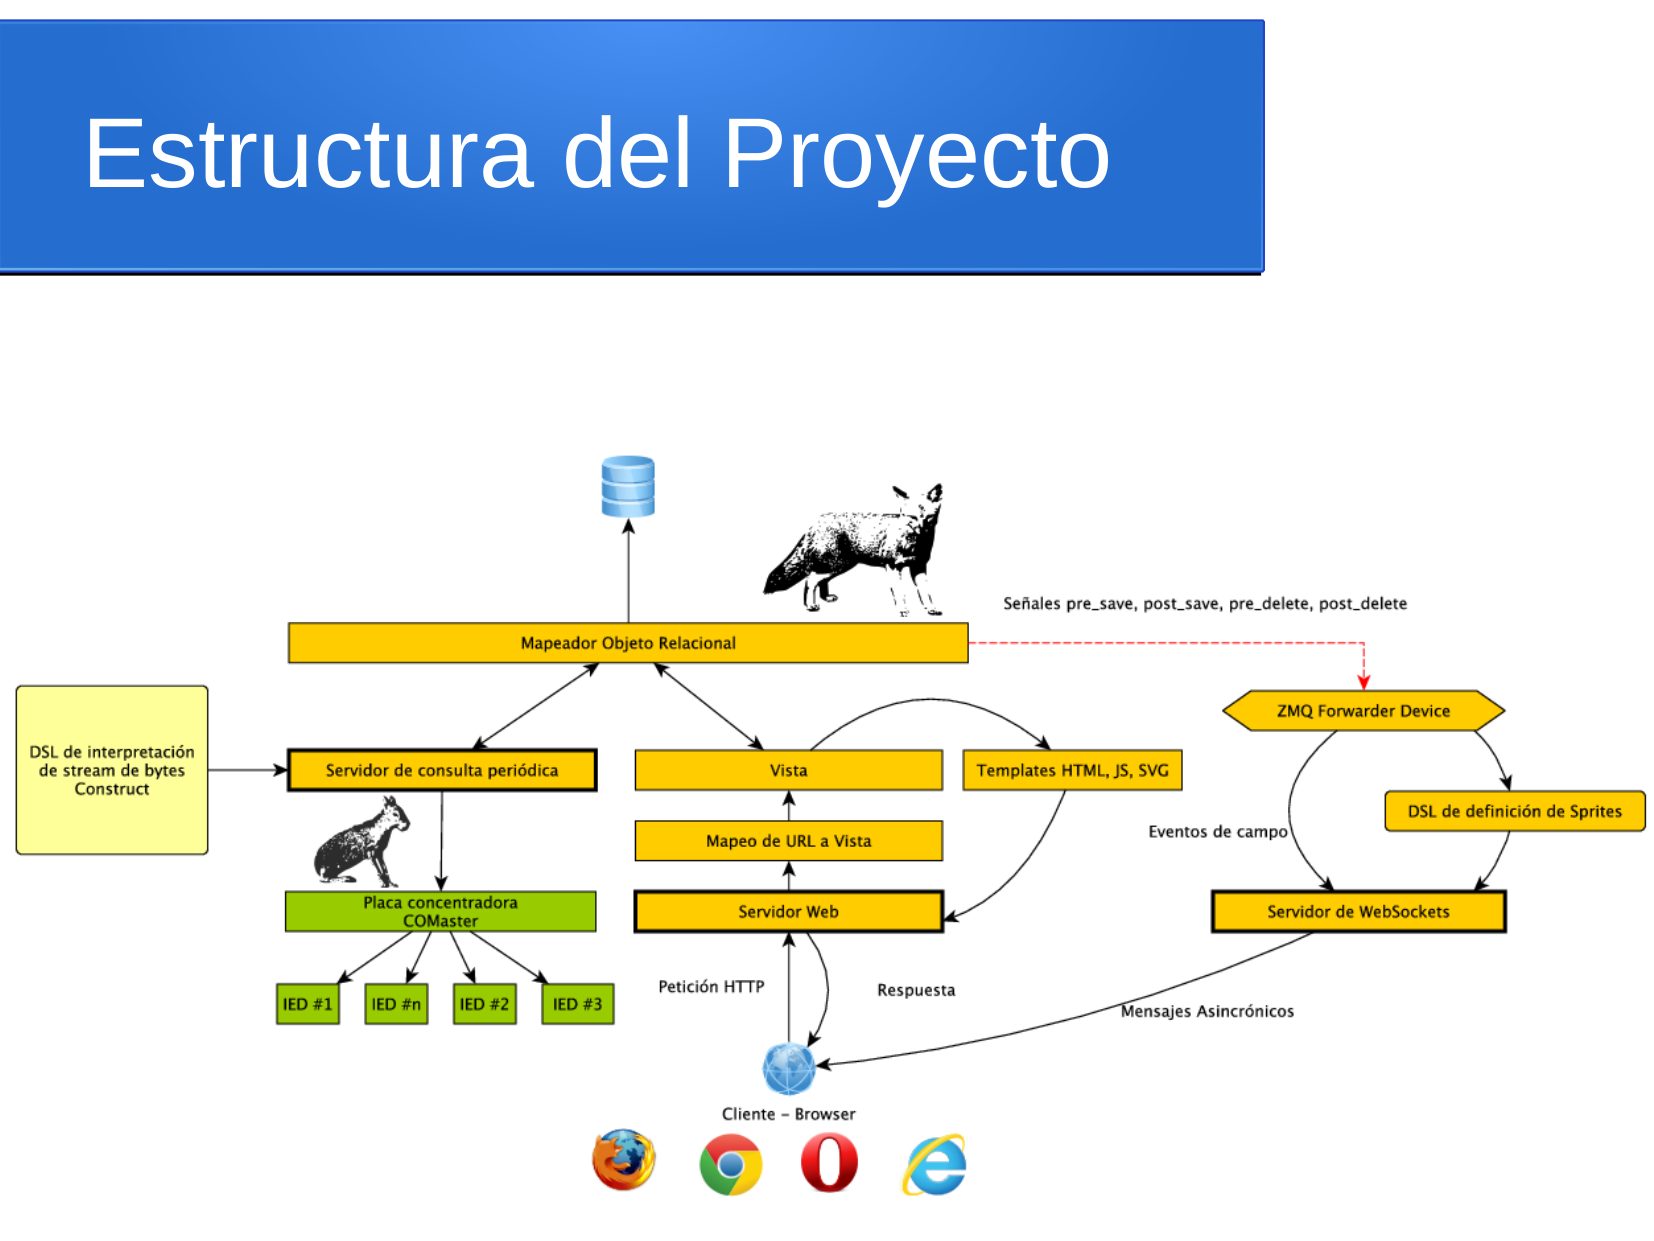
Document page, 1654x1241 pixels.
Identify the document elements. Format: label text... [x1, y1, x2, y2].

picture [0, 436, 1654, 1238]
title Estructura del Proyecto [82, 49, 1250, 257]
